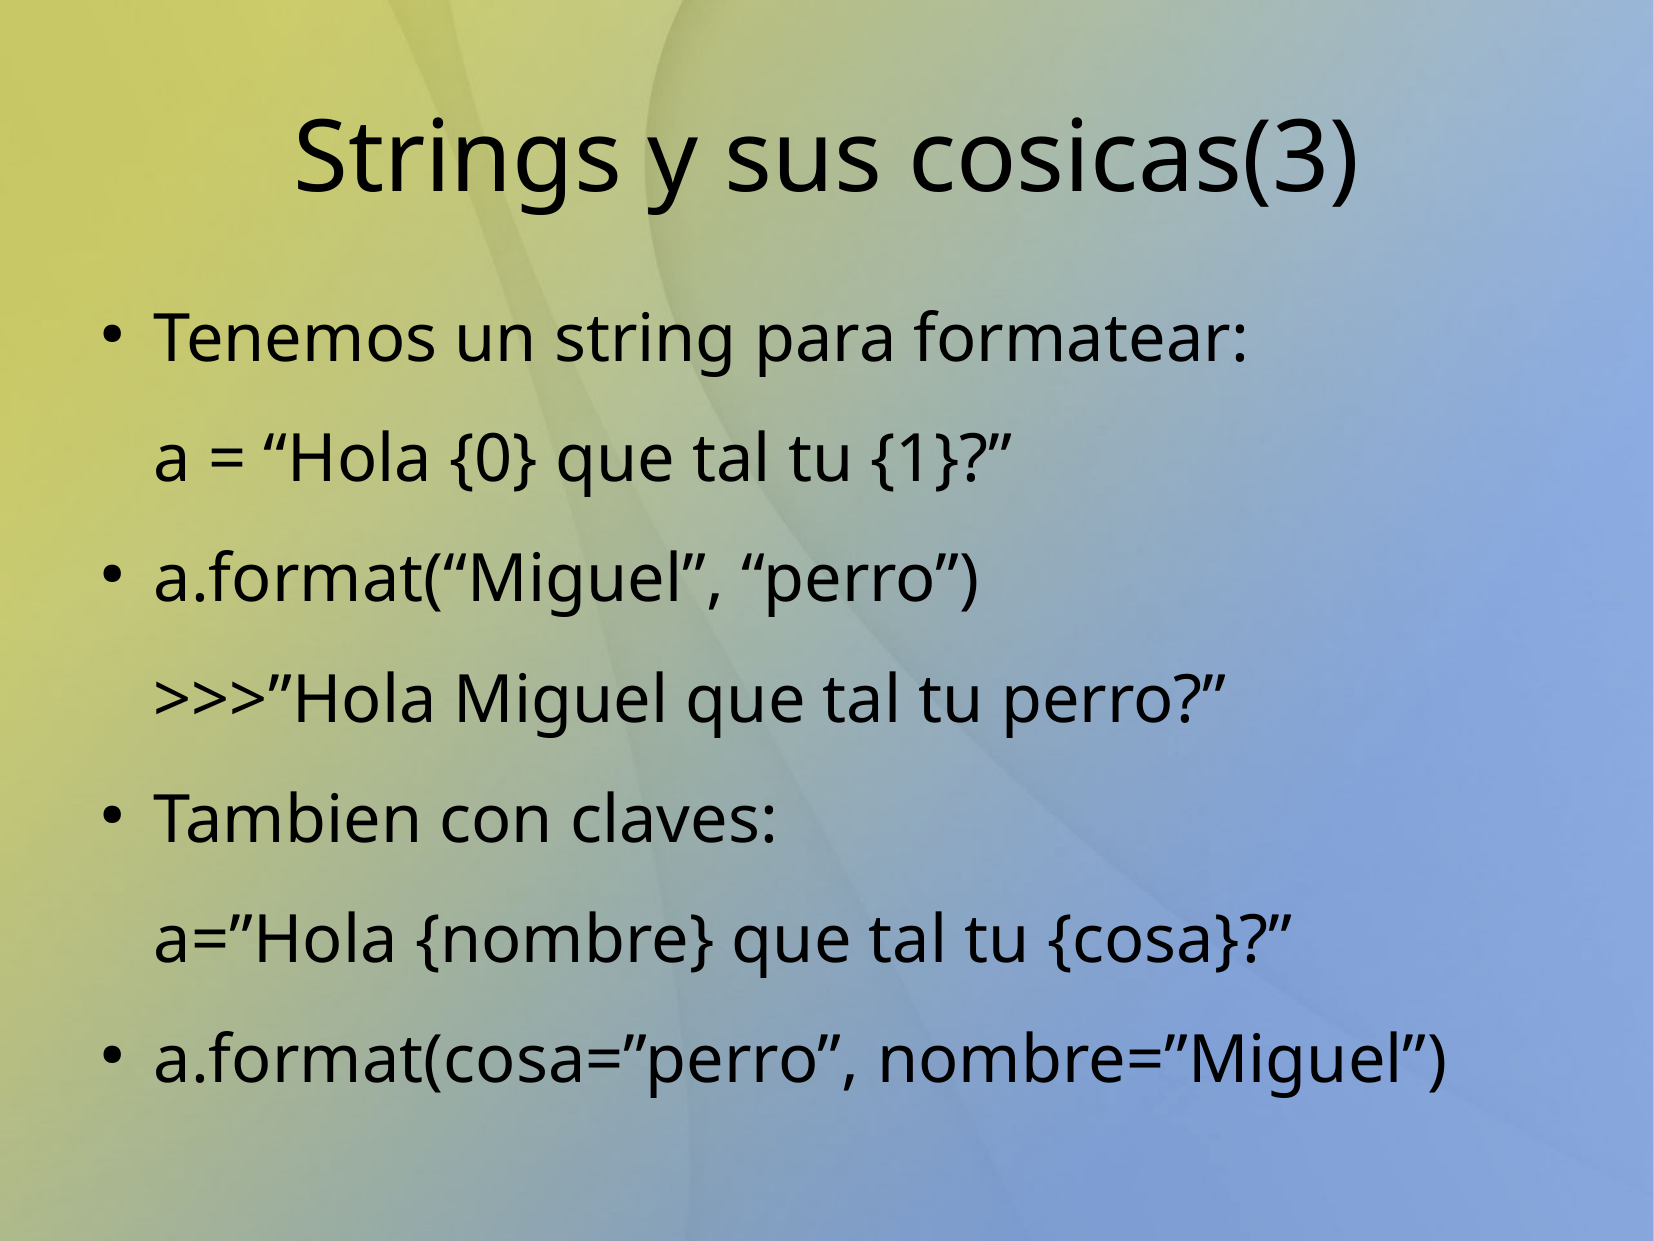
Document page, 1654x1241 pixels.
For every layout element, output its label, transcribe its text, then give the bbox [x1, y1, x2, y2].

title Strings y sus cosicas(3) [82, 49, 1571, 257]
list Tenemos un string para formatear: a = “Hola {0} que tal tu {1}?” a.format(“Miguel”, “perro”) >>>”Hola Miguel que tal tu perro?” Tambien con claves: a=”Hola {nombre} que tal tu {cosa}?” a.format(cosa=”perro”, nombre=”Miguel”) [82, 290, 1571, 1089]
picture [0, 0, 1654, 1241]
